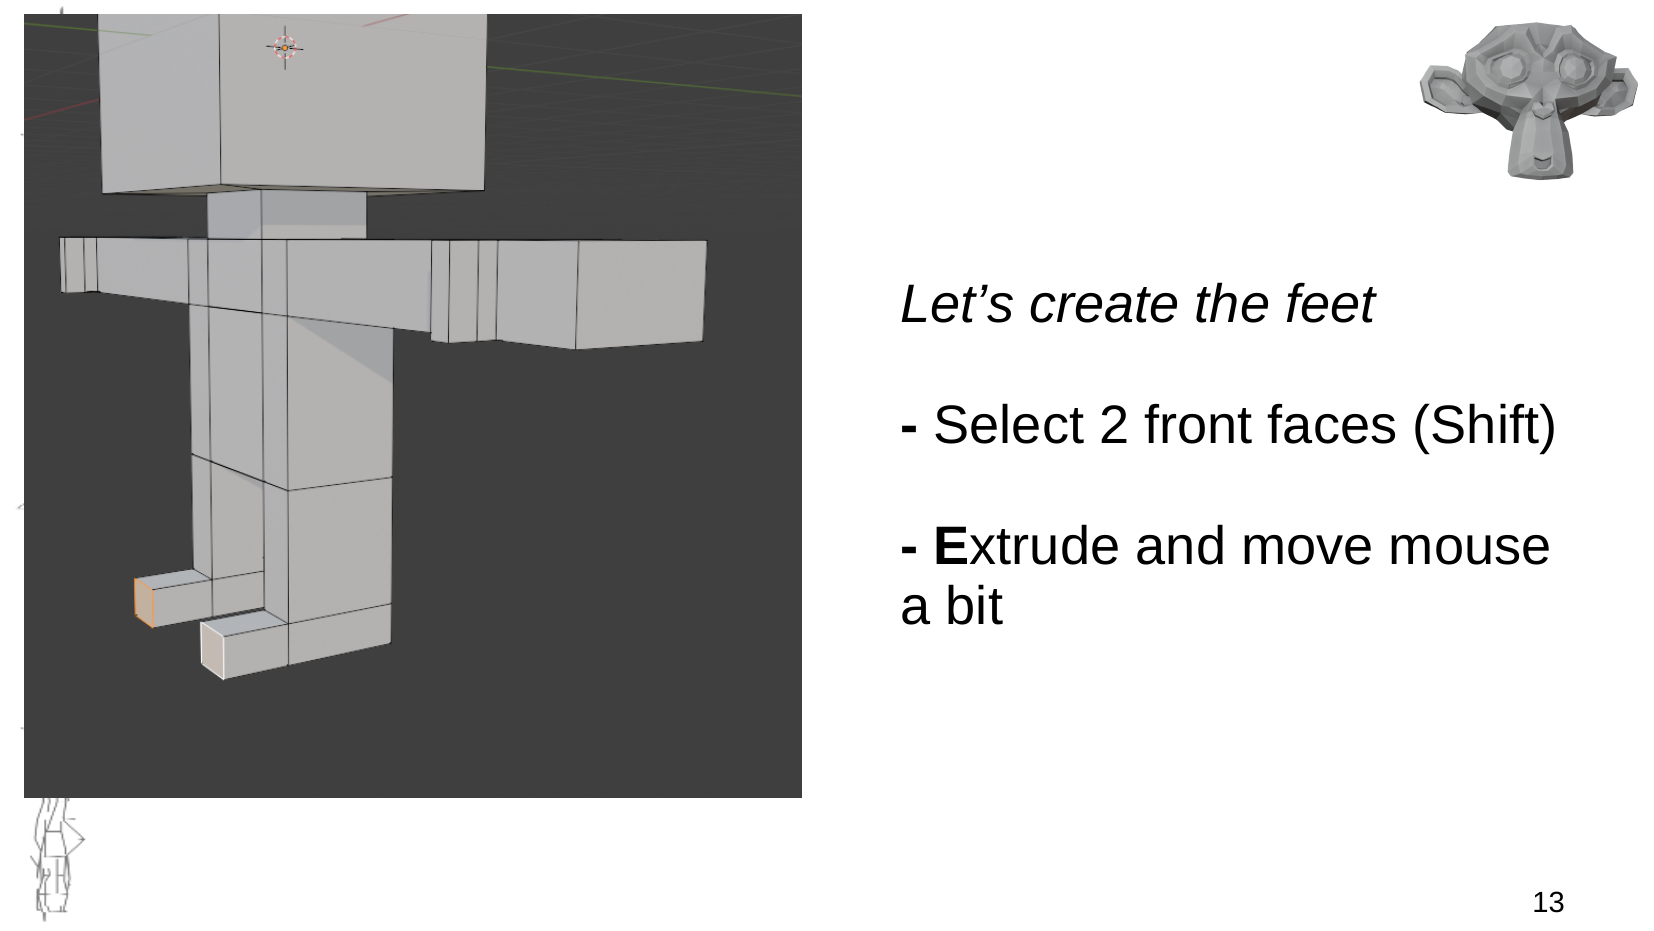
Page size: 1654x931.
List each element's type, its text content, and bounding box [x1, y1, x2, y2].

picture [24, 14, 802, 798]
text_box Let’s create the feet - Select 2 front faces (Shift) - Extrude and move mouse a bit [885, 265, 1595, 765]
picture [1411, 11, 1645, 189]
